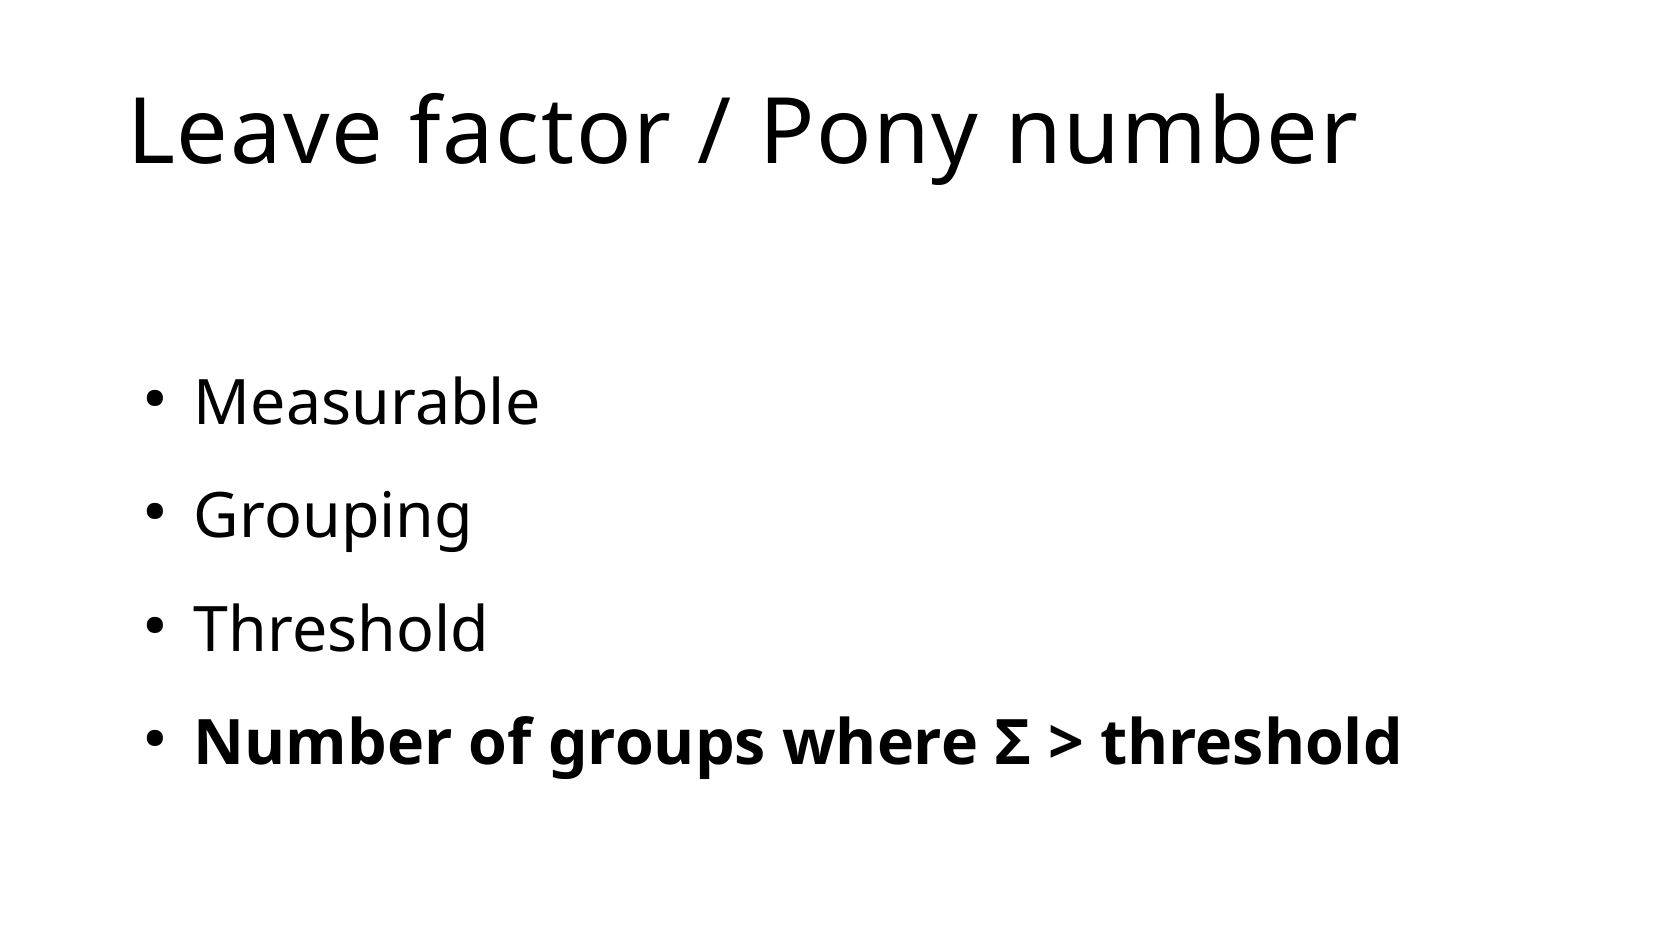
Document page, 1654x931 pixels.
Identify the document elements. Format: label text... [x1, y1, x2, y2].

title Leave factor / Pony number [127, 69, 1654, 187]
list Measurable Grouping Threshold Number of groups where Σ > threshold [127, 244, 1527, 784]
